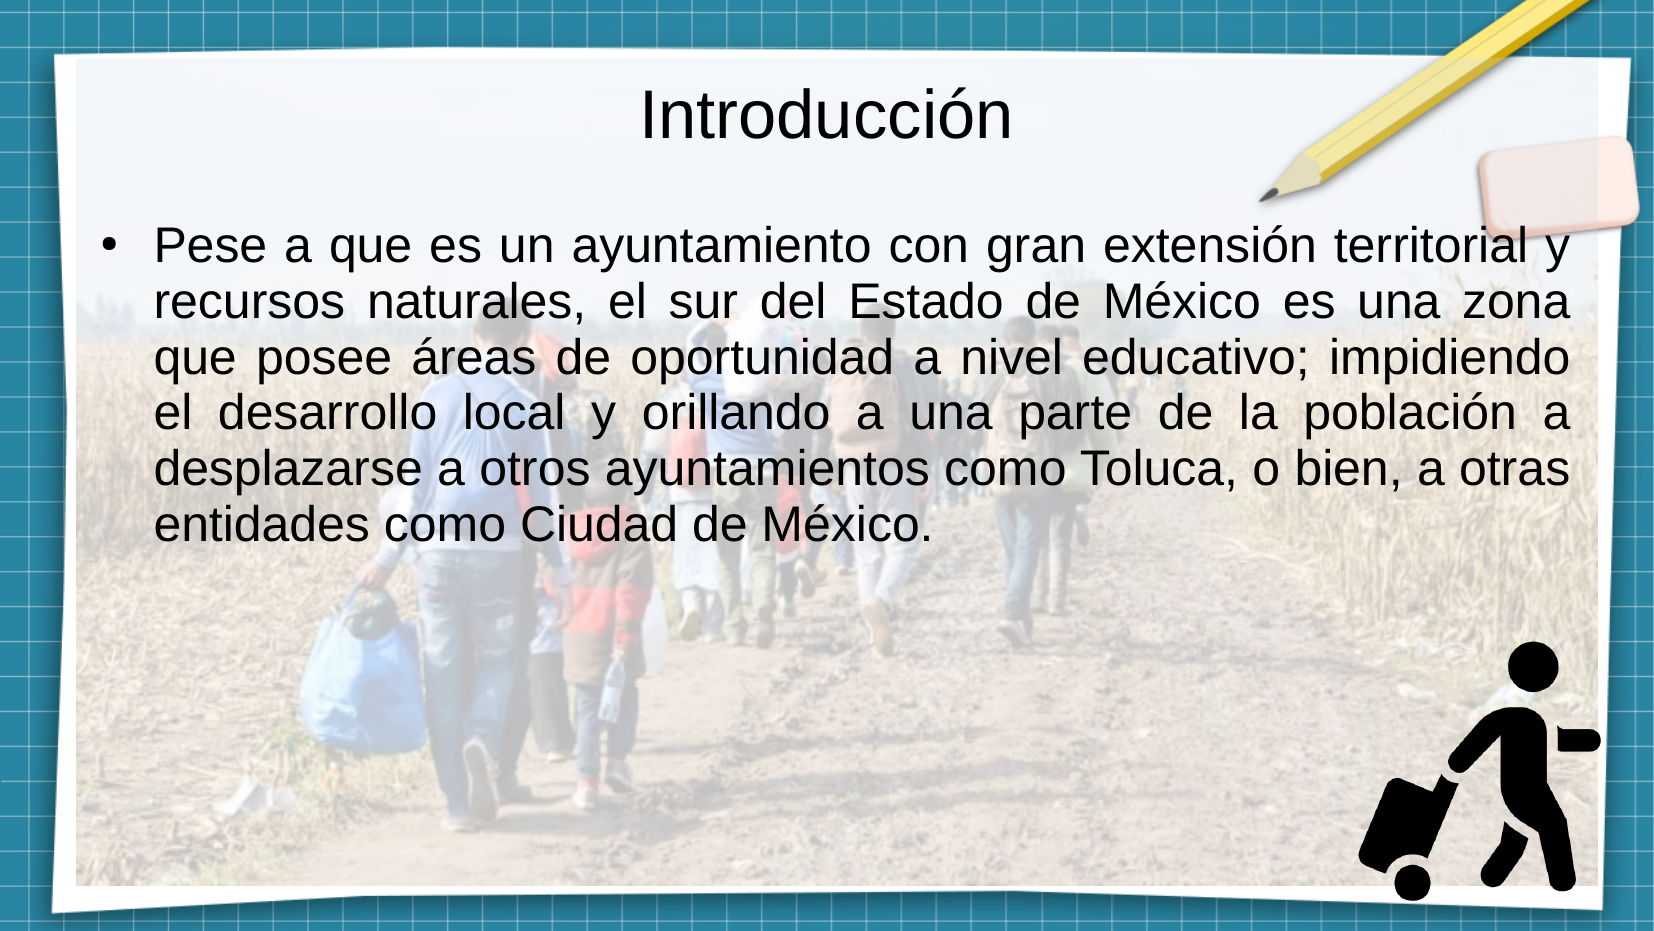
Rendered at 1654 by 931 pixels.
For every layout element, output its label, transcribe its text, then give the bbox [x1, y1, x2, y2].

title Introducción [82, 37, 1571, 193]
picture [0, 0, 1654, 931]
list Pese a que es un ayuntamiento con gran extensión territorial y recursos naturales, el sur del Estado de México es una zona que posee áreas de oportunidad a nivel educativo; impidiendo el desarrollo local y orillando a una parte de la población a desplazarse a otros ayuntamientos como Toluca, o bien, a otras entidades como Ciudad de México. [82, 217, 1571, 758]
